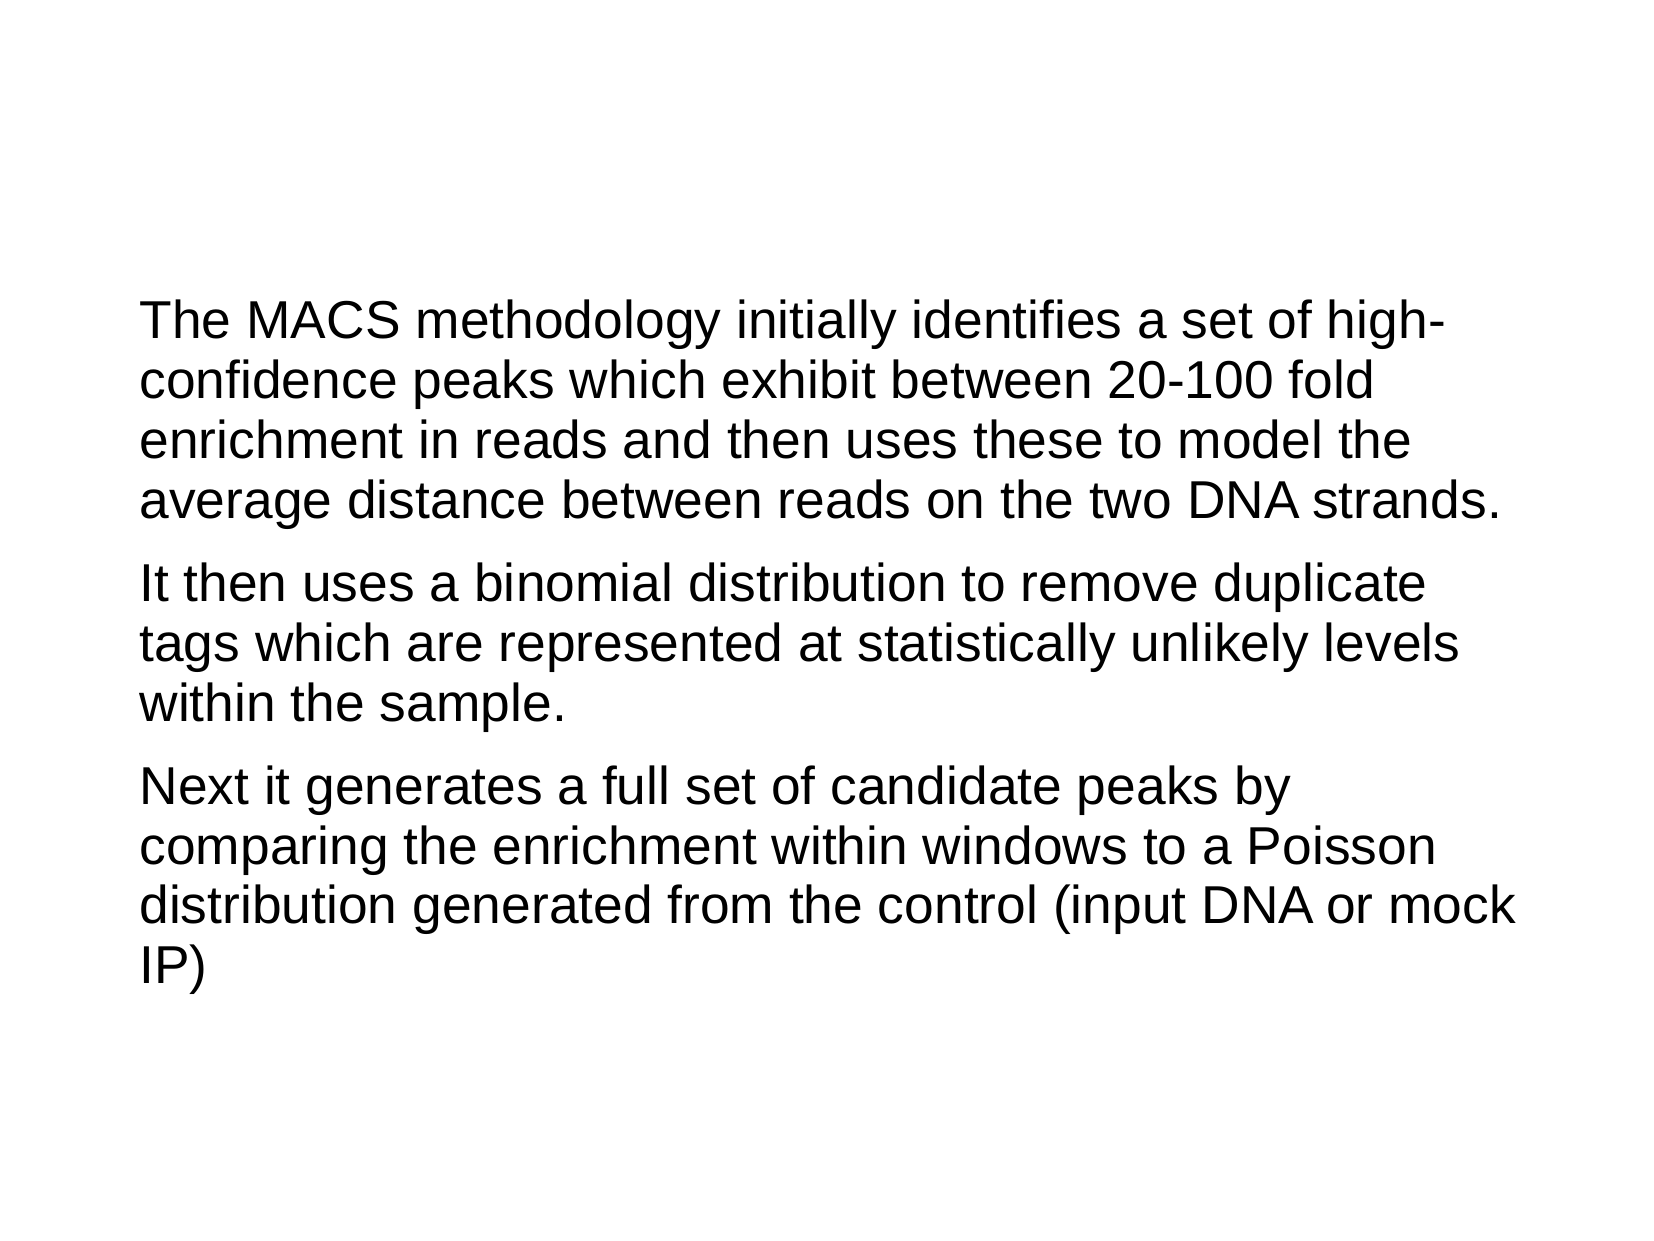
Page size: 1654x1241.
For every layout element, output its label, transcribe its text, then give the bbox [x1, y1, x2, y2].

list The MACS methodology initially identifies a set of high-confidence peaks which exhibit between 20-100 fold enrichment in reads and then uses these to model the average distance between reads on the two DNA strands. It then uses a binomial distribution to remove duplicate tags which are represented at statistically unlikely levels within the sample. Next it generates a full set of candidate peaks by comparing the enrichment within windows to a Poisson distribution generated from the control (input DNA or mock IP) [82, 290, 1538, 1010]
